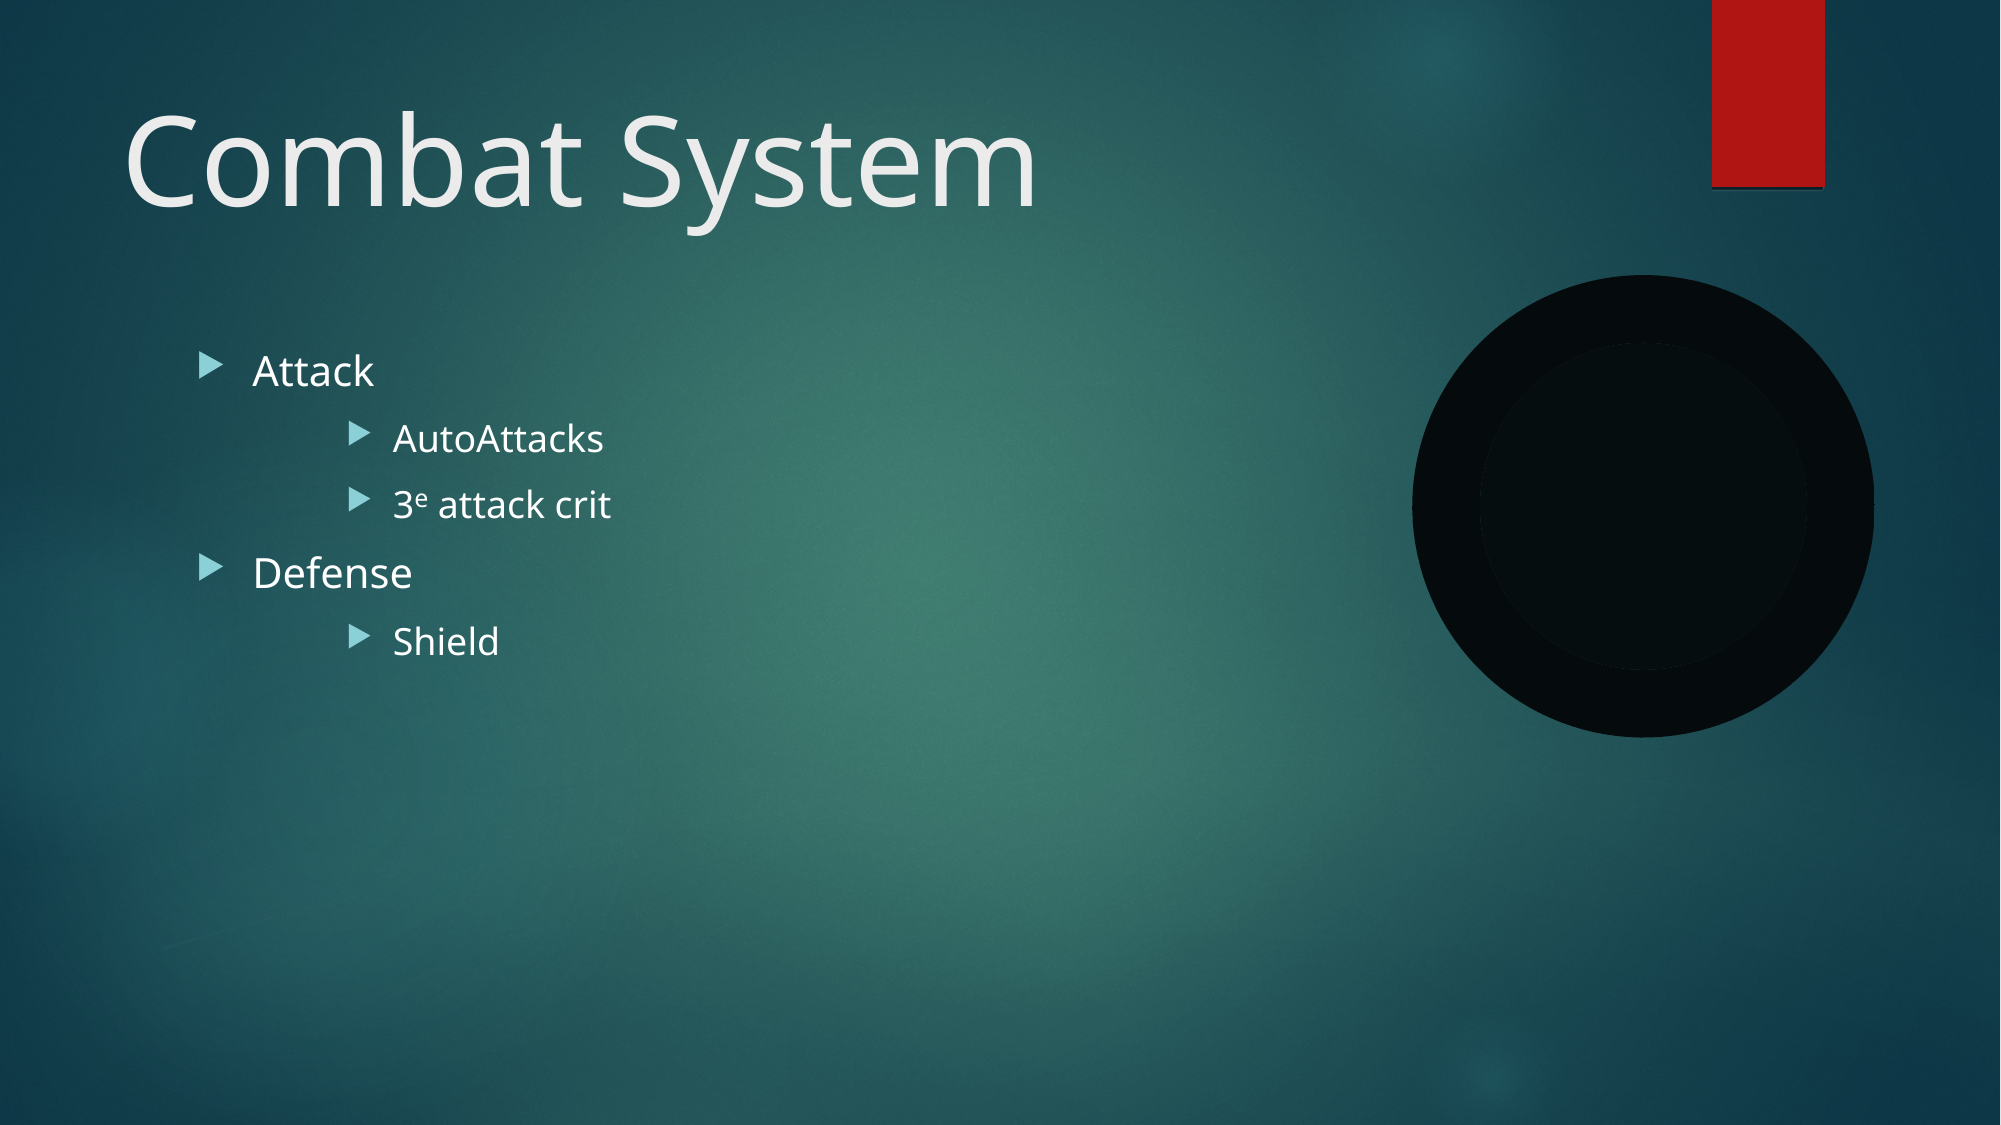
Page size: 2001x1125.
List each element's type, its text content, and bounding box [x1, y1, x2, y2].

list Attack AutoAttacks 3e attack crit Defense Shield [181, 336, 1649, 1026]
title Combat System [106, 74, 1649, 305]
